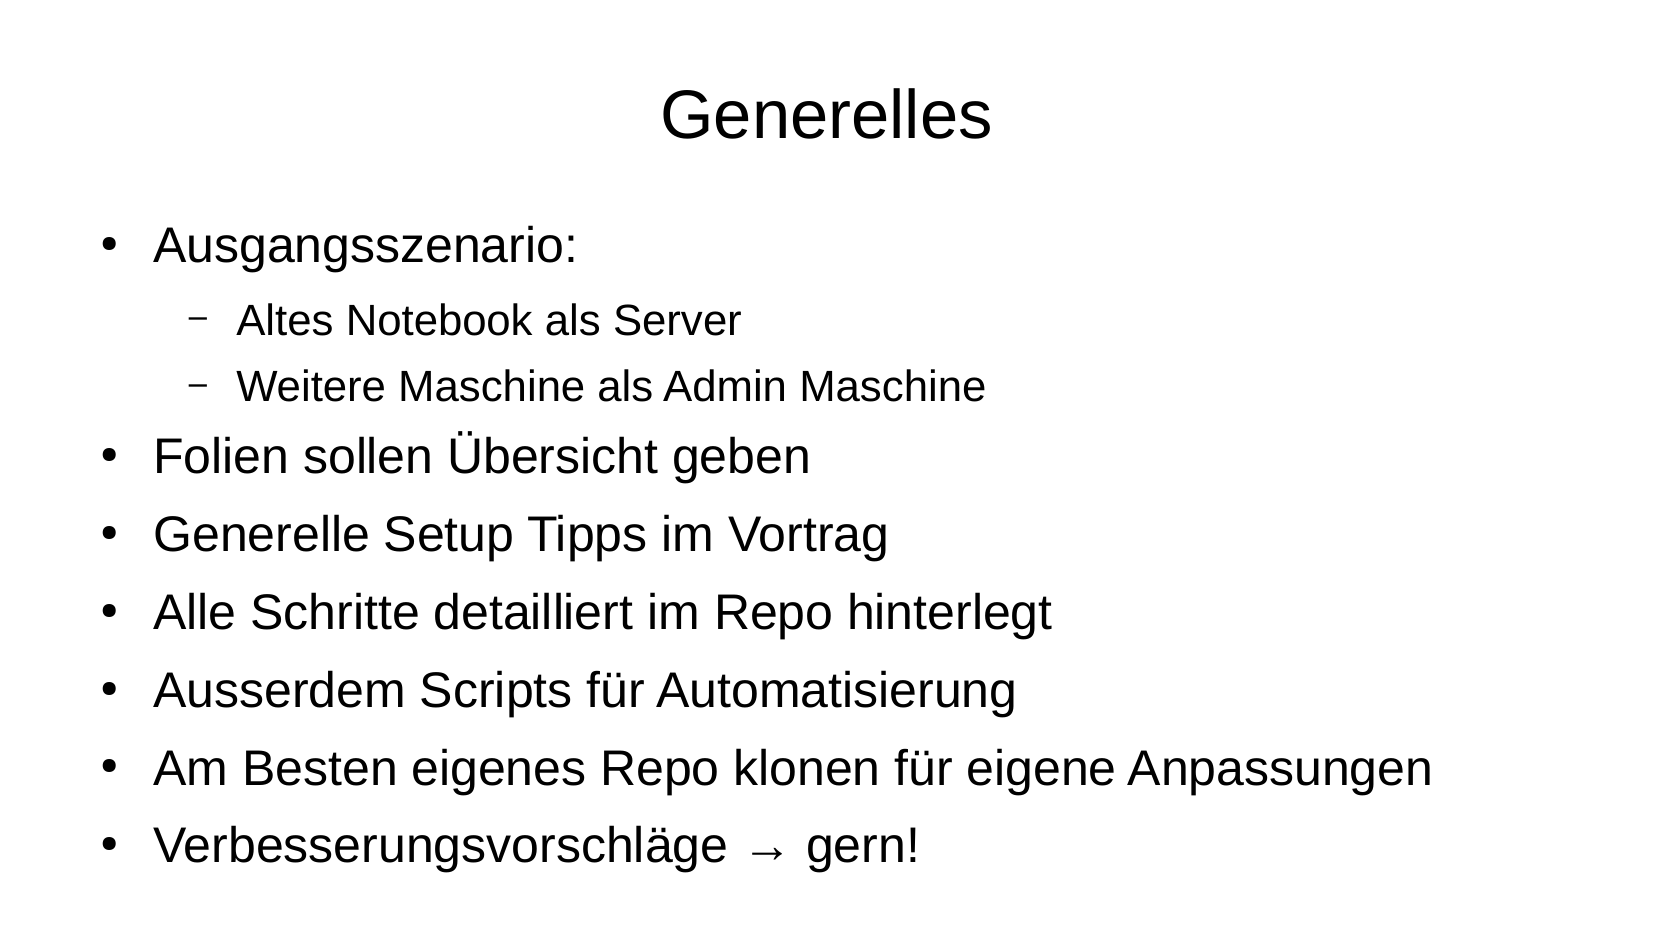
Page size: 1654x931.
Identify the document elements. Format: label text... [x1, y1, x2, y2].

title Generelles [82, 37, 1571, 193]
list Ausgangsszenario: Altes Notebook als Server Weitere Maschine als Admin Maschine Folien sollen Übersicht geben Generelle Setup Tipps im Vortrag Alle Schritte detailliert im Repo hinterlegt Ausserdem Scripts für Automatisierung Am Besten eigenes Repo klonen für eigene Anpassungen Verbesserungsvorschläge → gern! [82, 217, 1571, 874]
